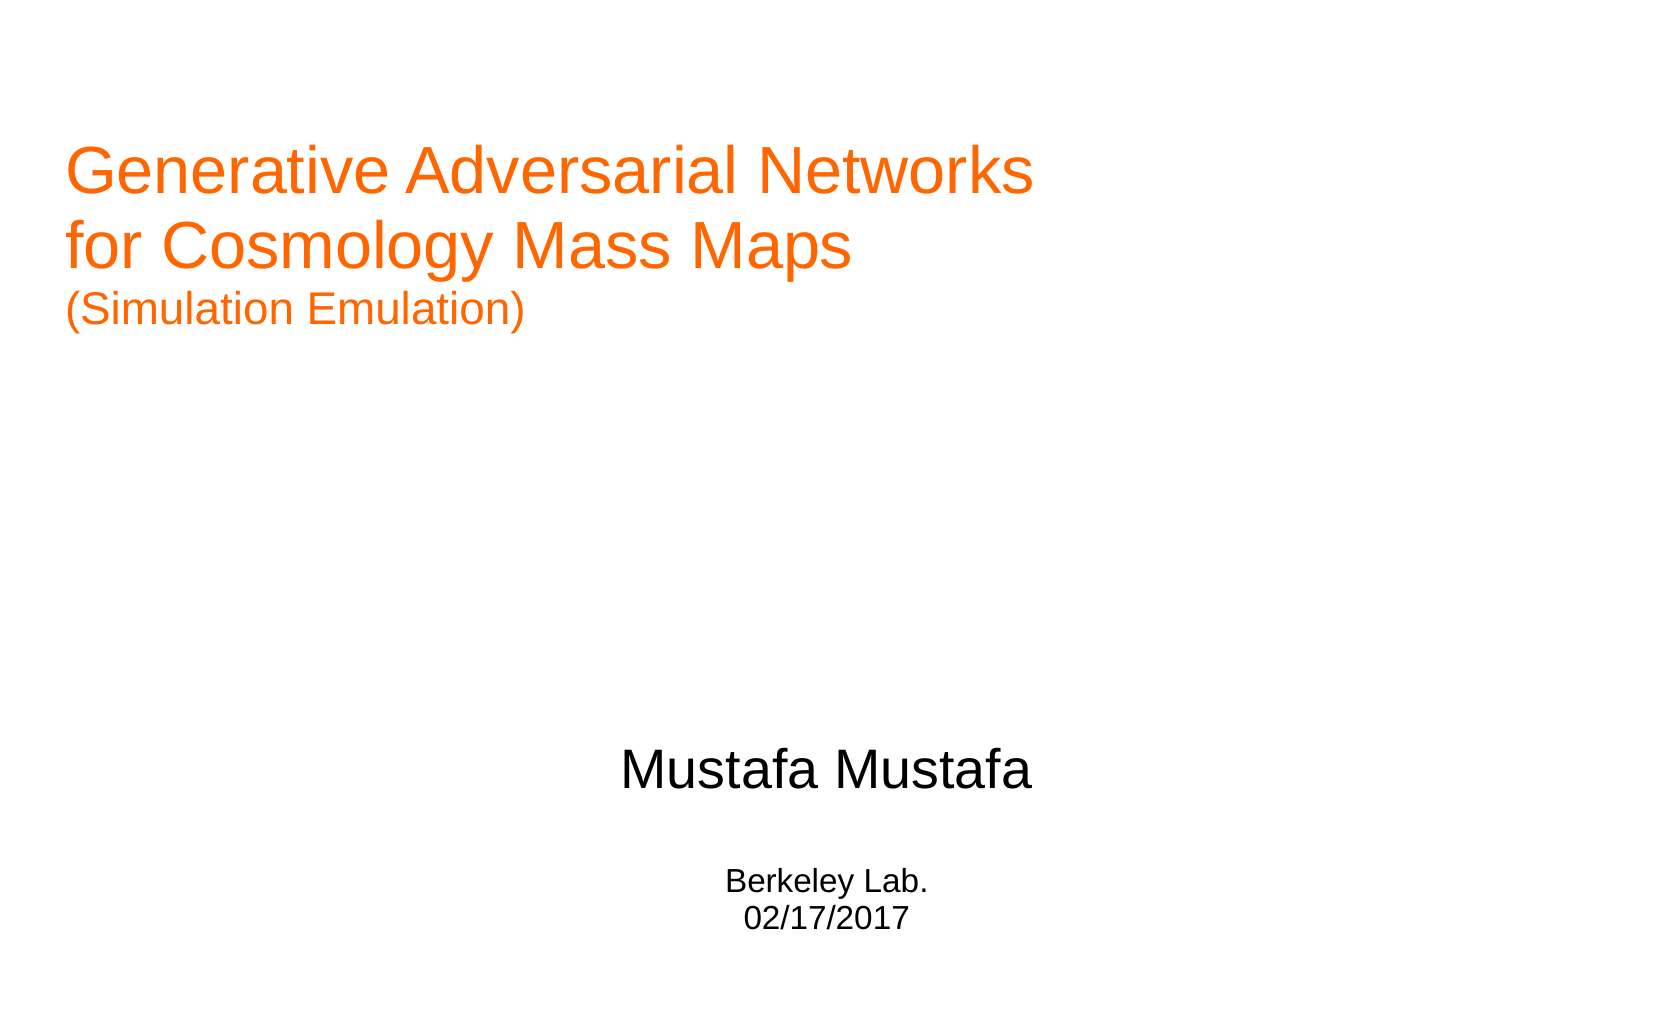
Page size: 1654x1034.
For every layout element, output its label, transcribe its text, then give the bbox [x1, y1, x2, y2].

title Generative Adversarial Networks for Cosmology Mass Maps (Simulation Emulation) [64, 110, 1591, 357]
subtitle Mustafa Mustafa Berkeley Lab. 02/17/2017 [82, 413, 1571, 1013]
